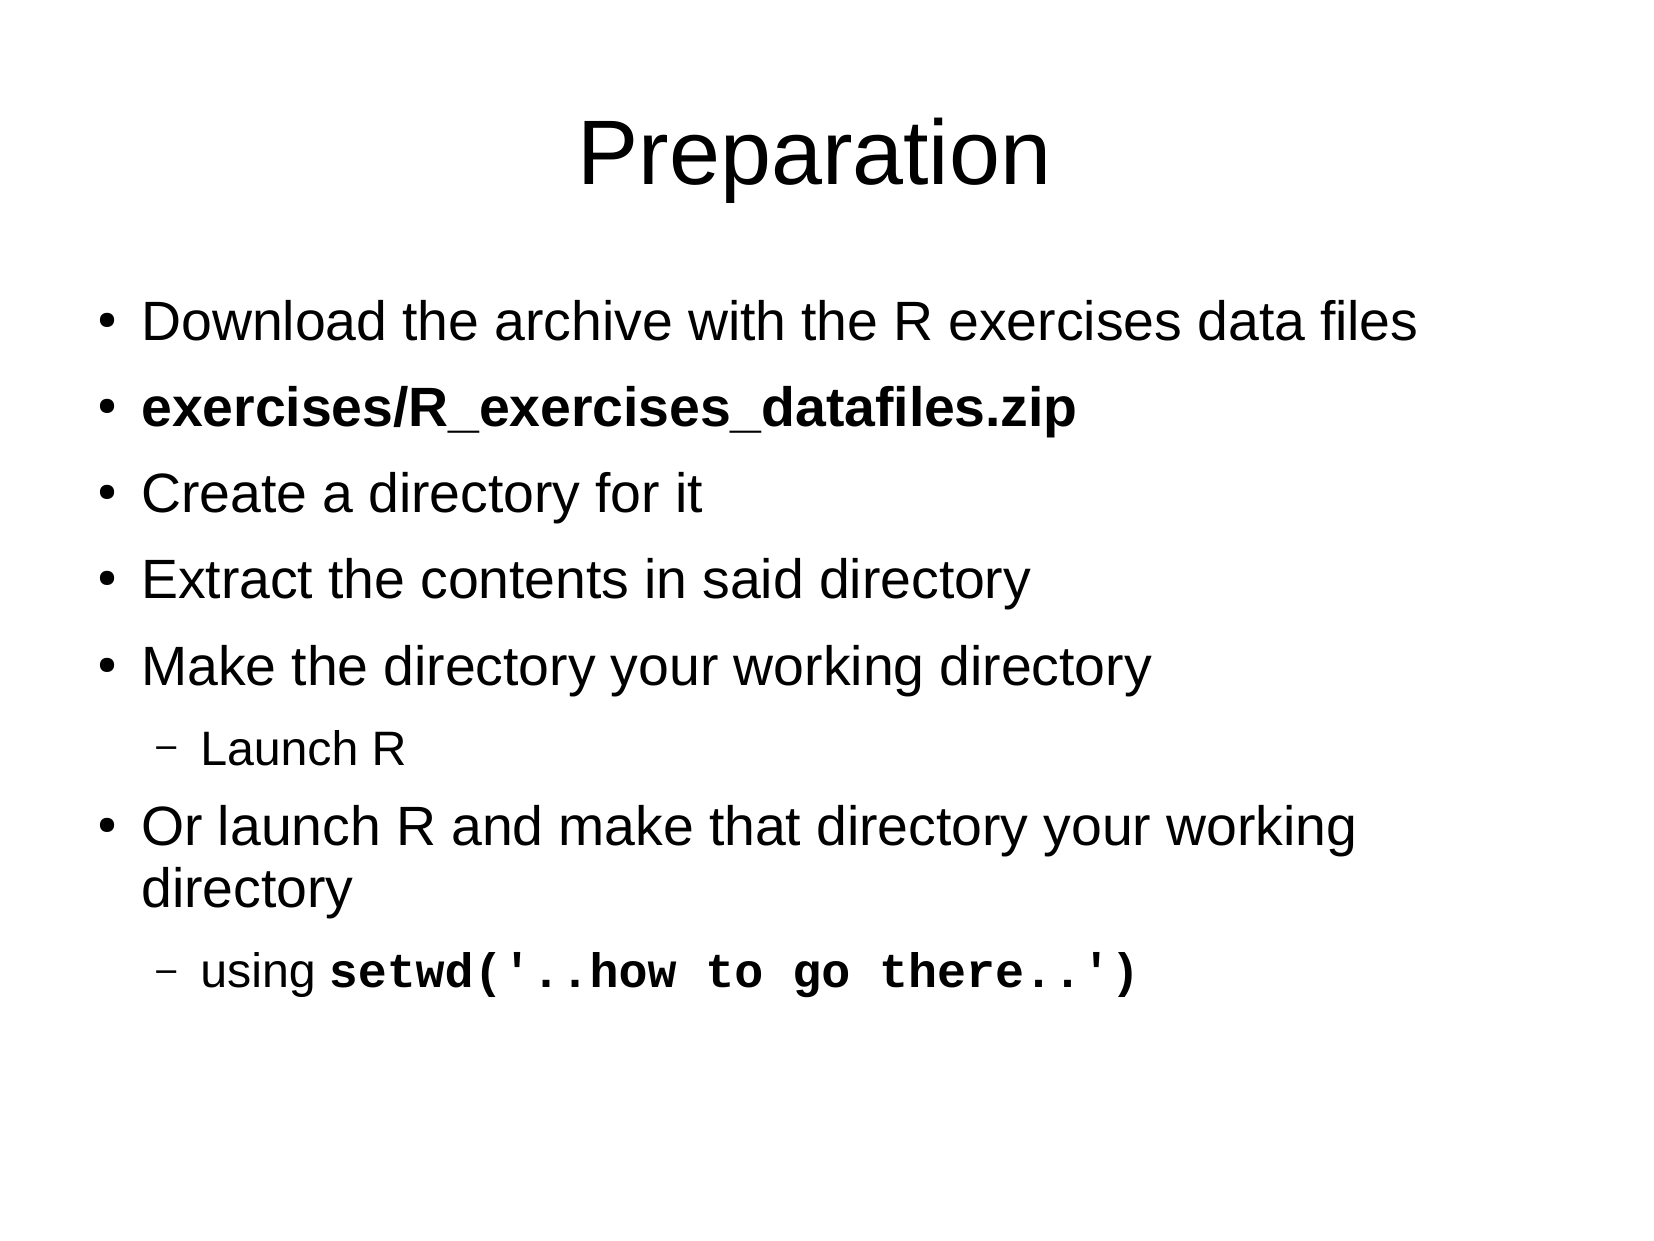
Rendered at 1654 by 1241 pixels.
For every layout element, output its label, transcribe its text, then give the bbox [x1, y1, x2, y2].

list Download the archive with the R exercises data files exercises/R_exercises_datafiles.zip Create a directory for it Extract the contents in said directory Make the directory your working directory Launch R Or launch R and make that directory your working directory using setwd('..how to go there..') [82, 290, 1571, 1010]
title Preparation [70, 49, 1559, 257]
